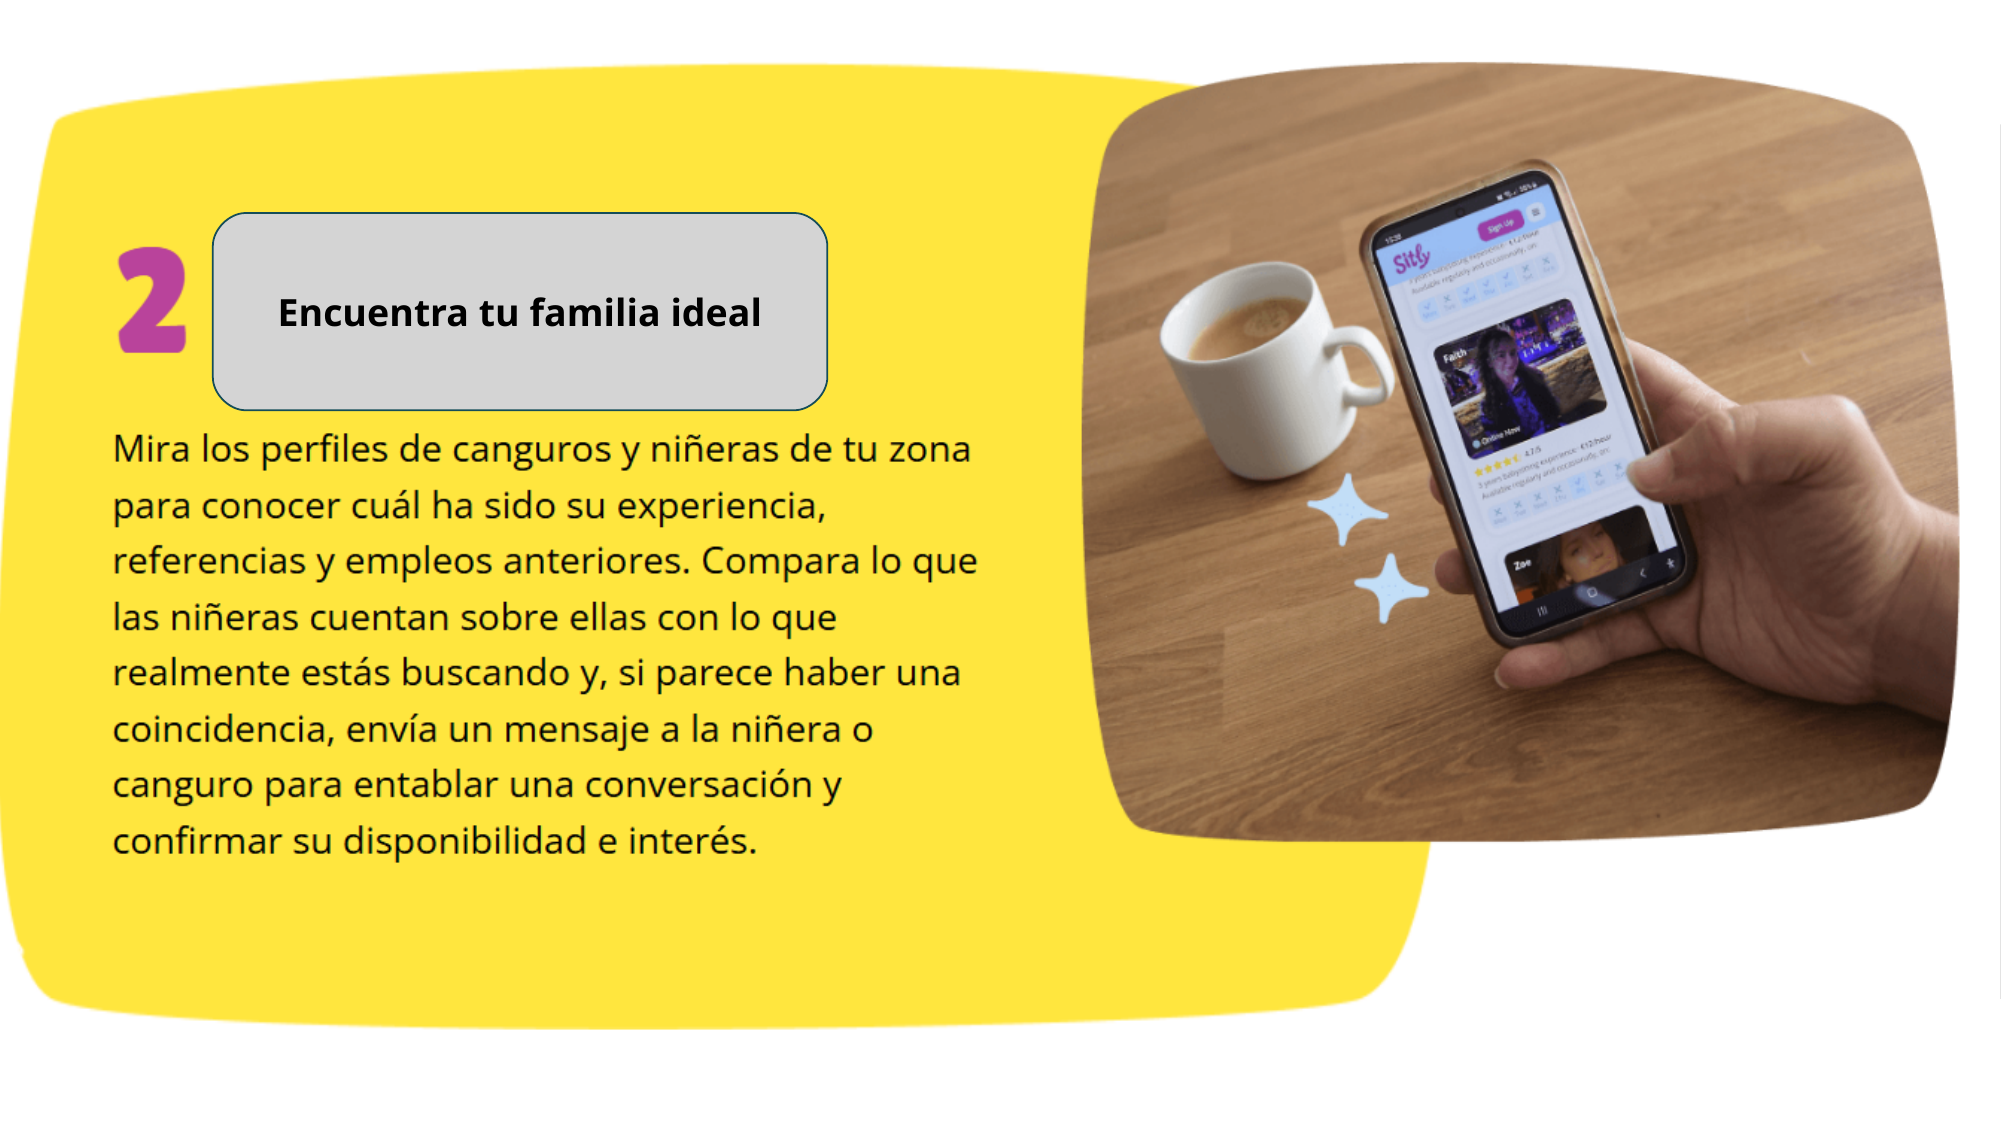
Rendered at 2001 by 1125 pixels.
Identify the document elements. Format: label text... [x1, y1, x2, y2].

text_box Encuentra tu familia ideal [212, 213, 828, 411]
picture [0, 43, 2000, 1082]
